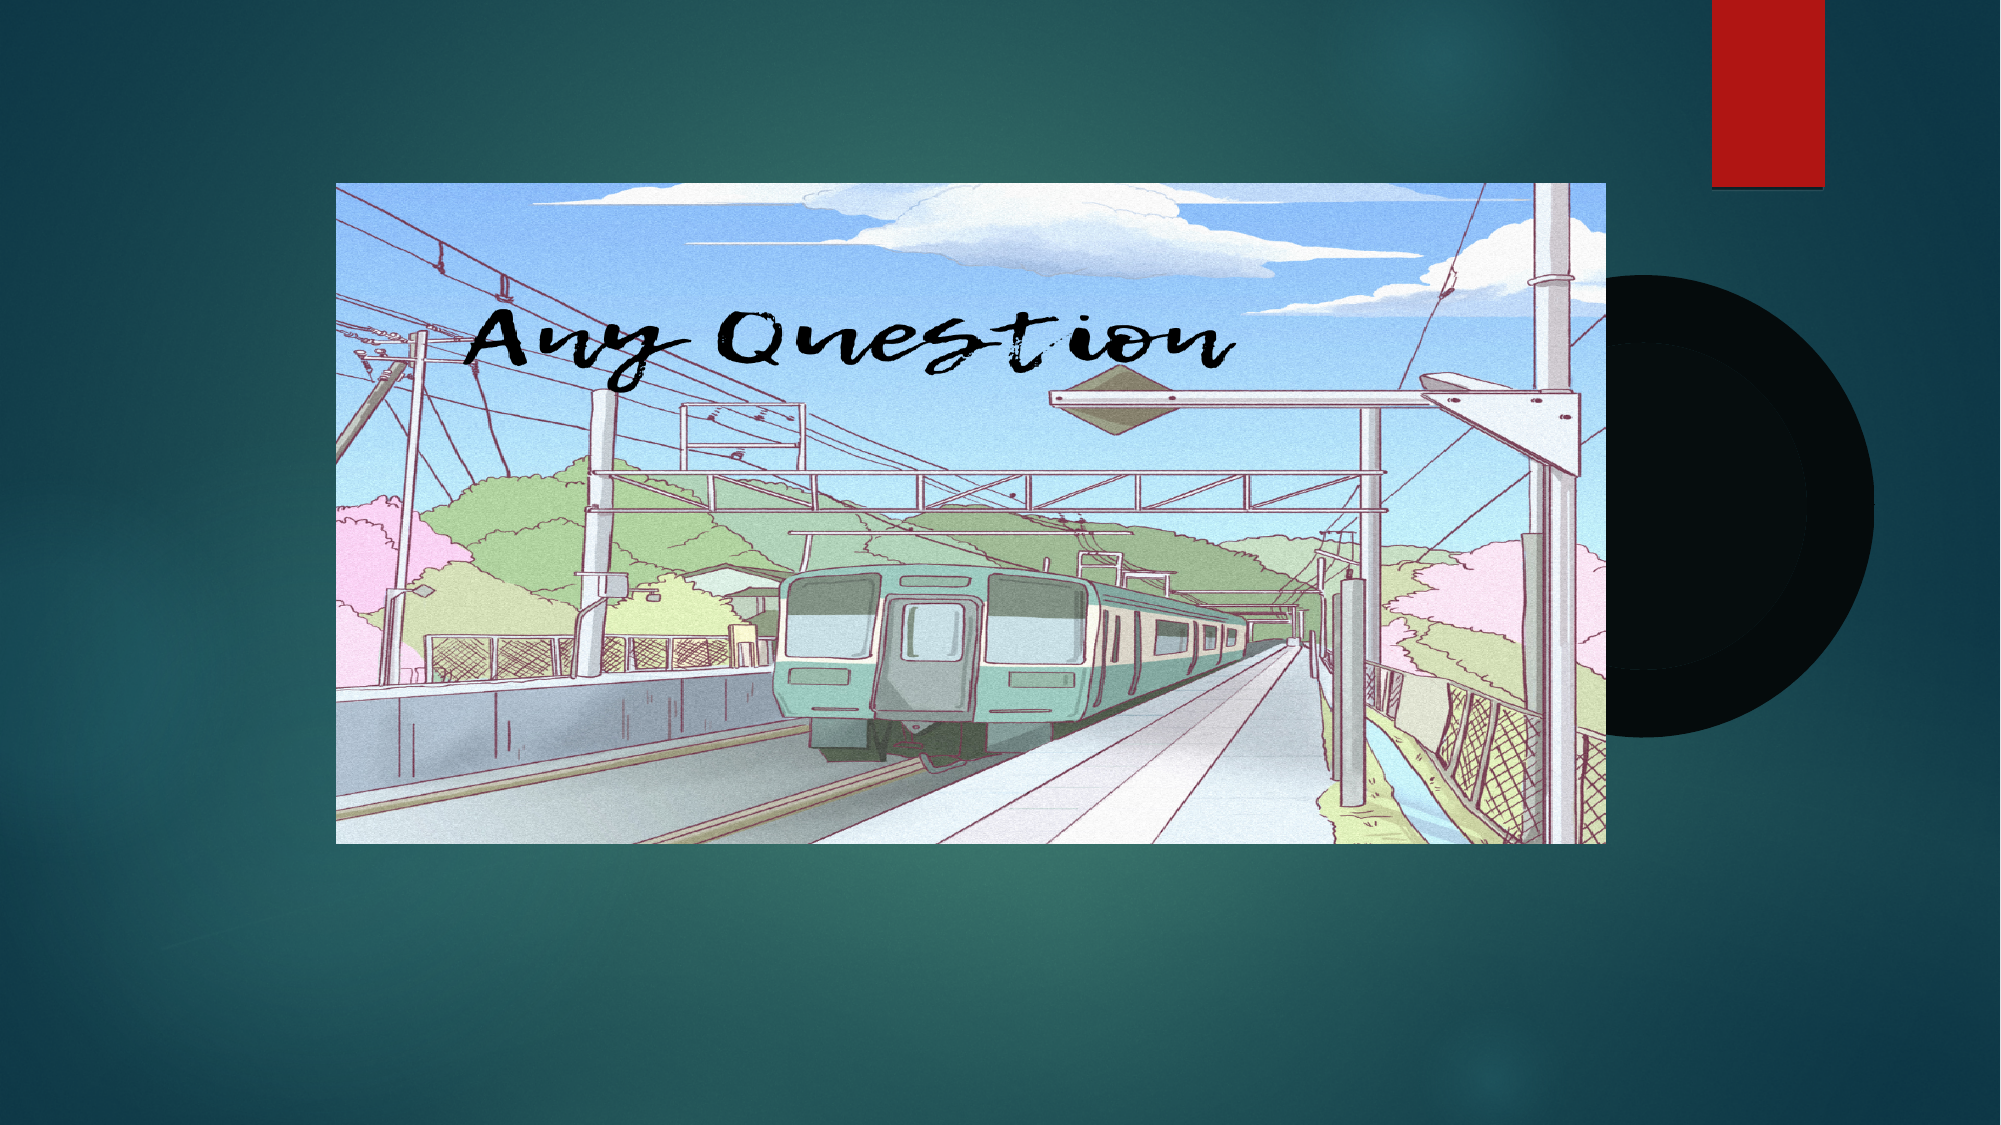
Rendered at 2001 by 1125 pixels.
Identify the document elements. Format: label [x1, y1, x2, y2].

picture [336, 183, 1606, 844]
